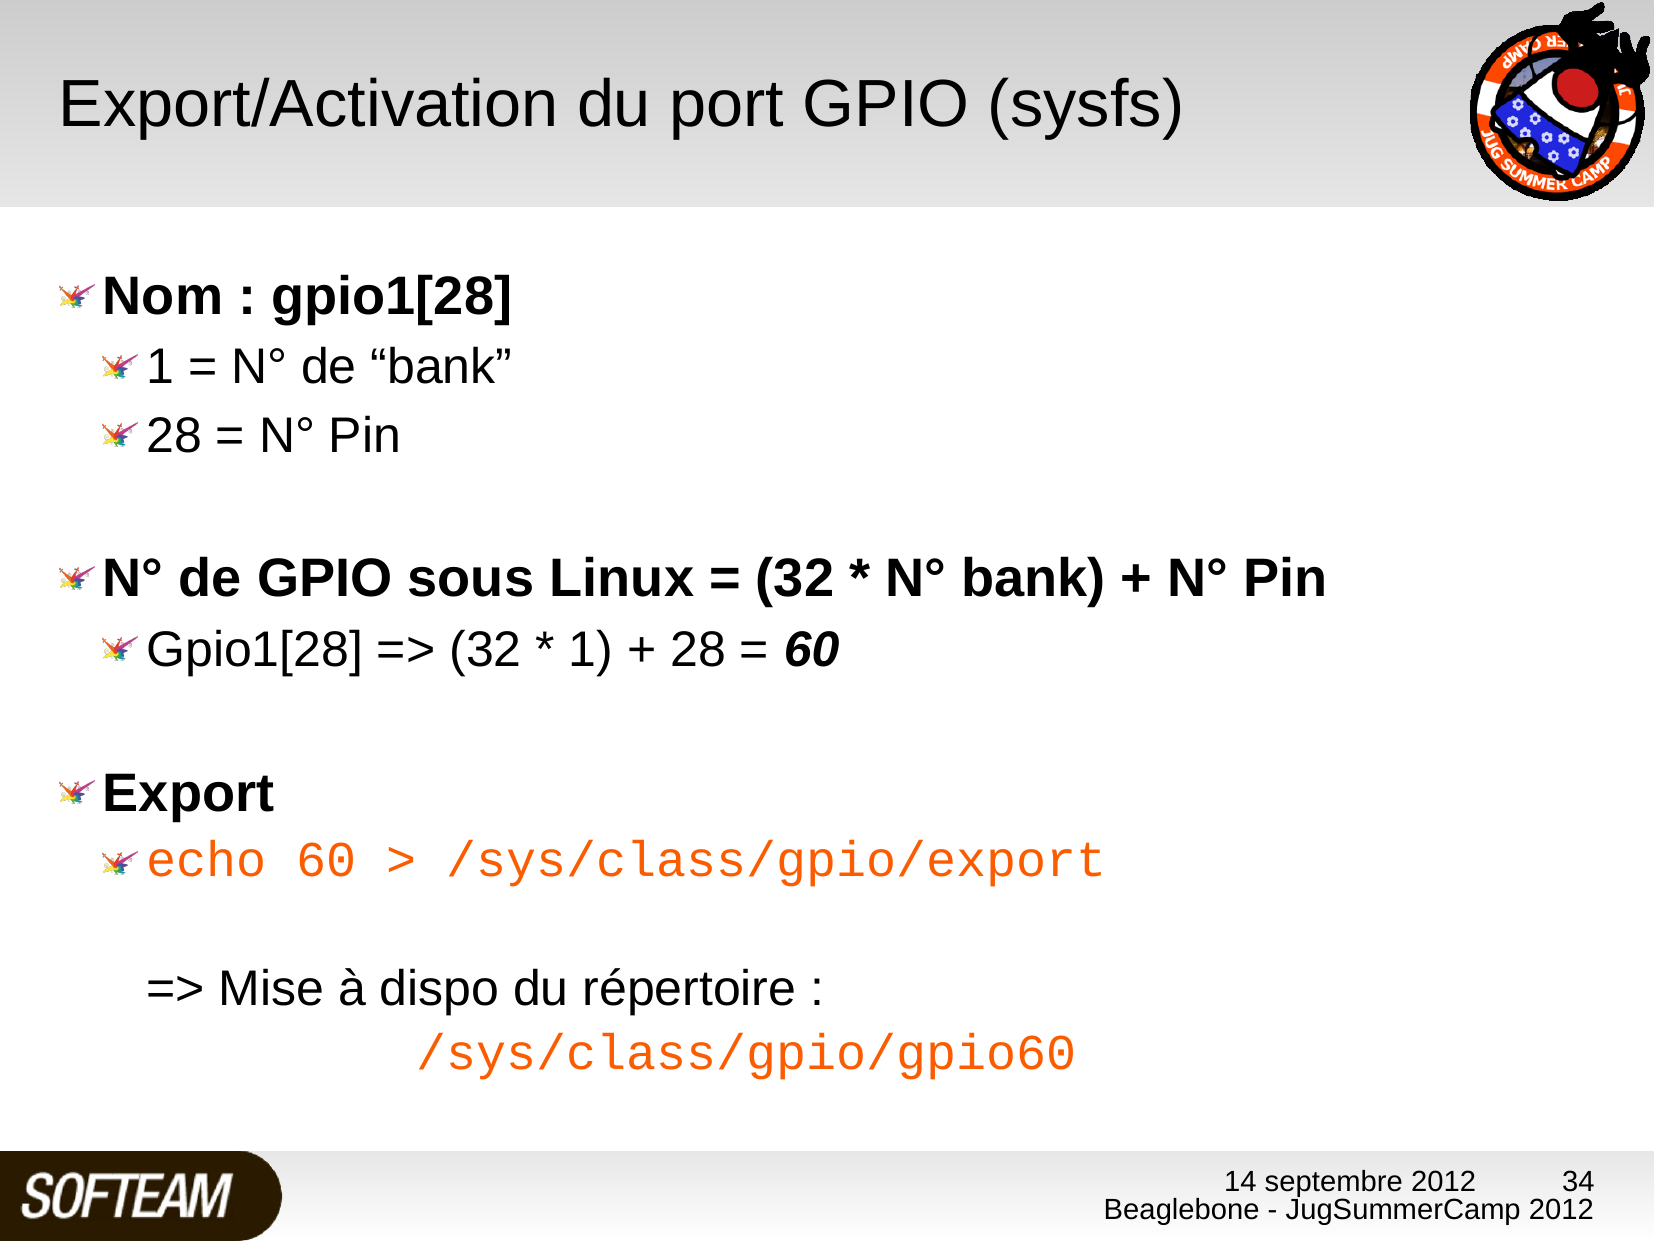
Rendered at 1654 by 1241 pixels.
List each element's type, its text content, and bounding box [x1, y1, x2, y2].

list Nom : gpio1[28] 1 = N° de “bank” 28 = N° Pin N° de GPIO sous Linux = (32 * N° bank) + N° Pin Gpio1[28] => (32 * 1) + 28 = 60 Export echo 60 > /sys/class/gpio/export => Mise à dispo du répertoire : /sys/class/gpio/gpio60 [59, 265, 1595, 1152]
title Export/Activation du port GPIO (sysfs) [59, 29, 1359, 178]
picture [0, 1151, 286, 1241]
picture [1465, 0, 1654, 207]
